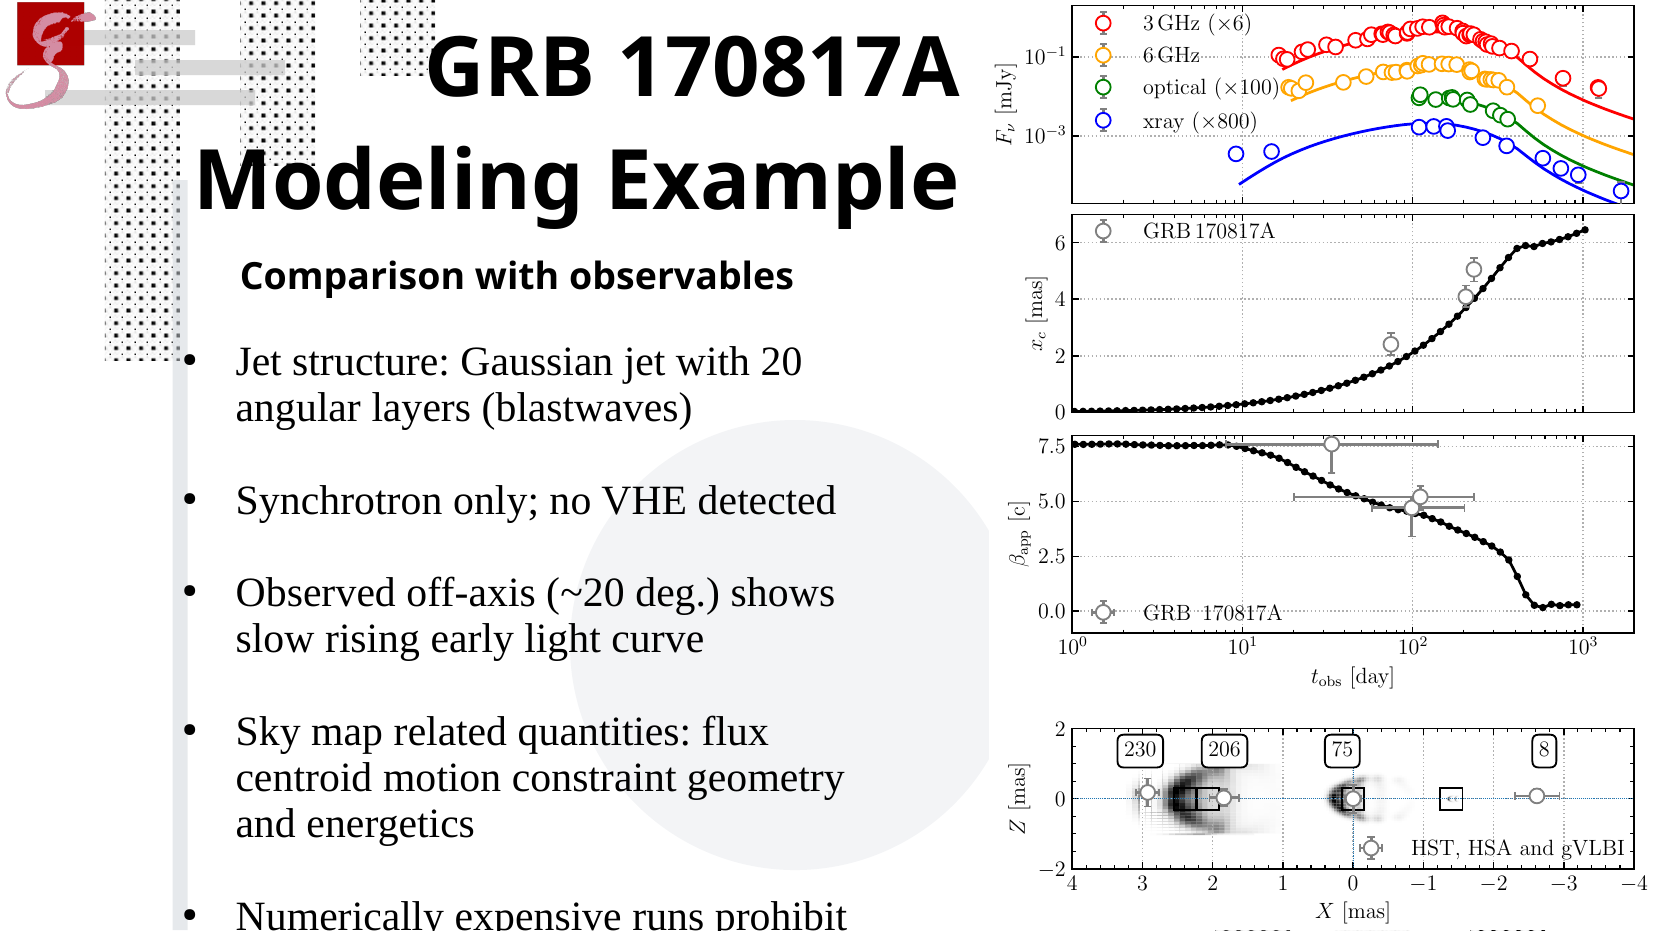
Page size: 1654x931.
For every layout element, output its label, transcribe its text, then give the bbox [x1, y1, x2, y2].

picture [104, 106, 150, 361]
text_box Comparison with observables [225, 241, 953, 359]
picture [989, 0, 1654, 931]
text_box [172, 180, 188, 330]
text_box GRB 170817A Modeling Example [112, 0, 976, 356]
picture [0, 0, 100, 113]
picture [104, 0, 112, 30]
picture [104, 46, 112, 90]
text_box Jet structure: Gaussian jet with 20 angular layers (blastwaves) Synchrotron only; no VHE detected Observed off-axis (~20 deg.) shows slow rising early light curve Sky map related quantities: flux centroid motion constraint geometry and energetics Numerically expensive runs prohibit Bayesian parameter inference [150, 330, 901, 931]
